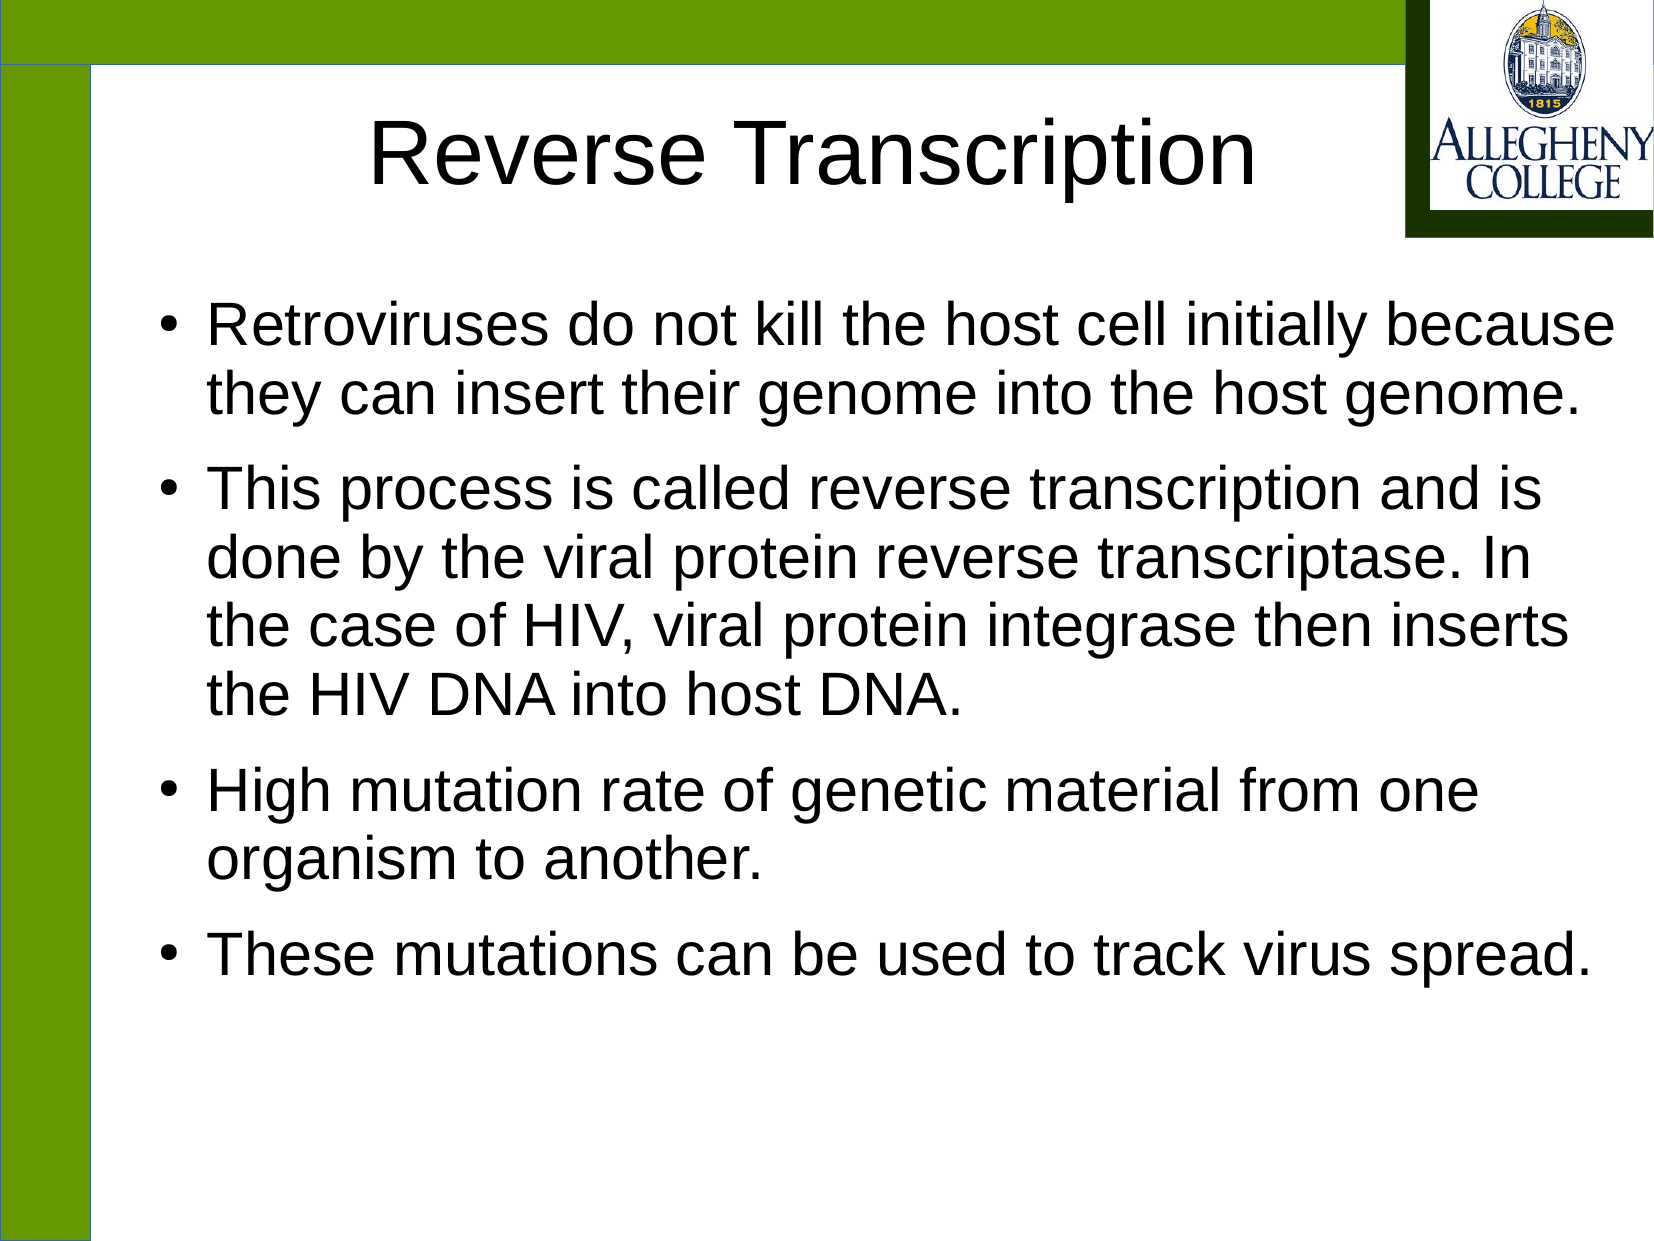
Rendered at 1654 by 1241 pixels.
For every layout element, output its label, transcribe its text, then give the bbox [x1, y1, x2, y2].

picture [1430, 0, 1654, 210]
text_box [0, 0, 1654, 1241]
list Retroviruses do not kill the host cell initially because they can insert their genome into the host genome. This process is called reverse transcription and is done by the viral protein reverse transcriptase. In the case of HIV, viral protein integrase then inserts the HIV DNA into host DNA. High mutation rate of genetic material from one organism to another. These mutations can be used to track virus spread. [141, 290, 1630, 1010]
title Reverse Transcription [112, 65, 1515, 257]
